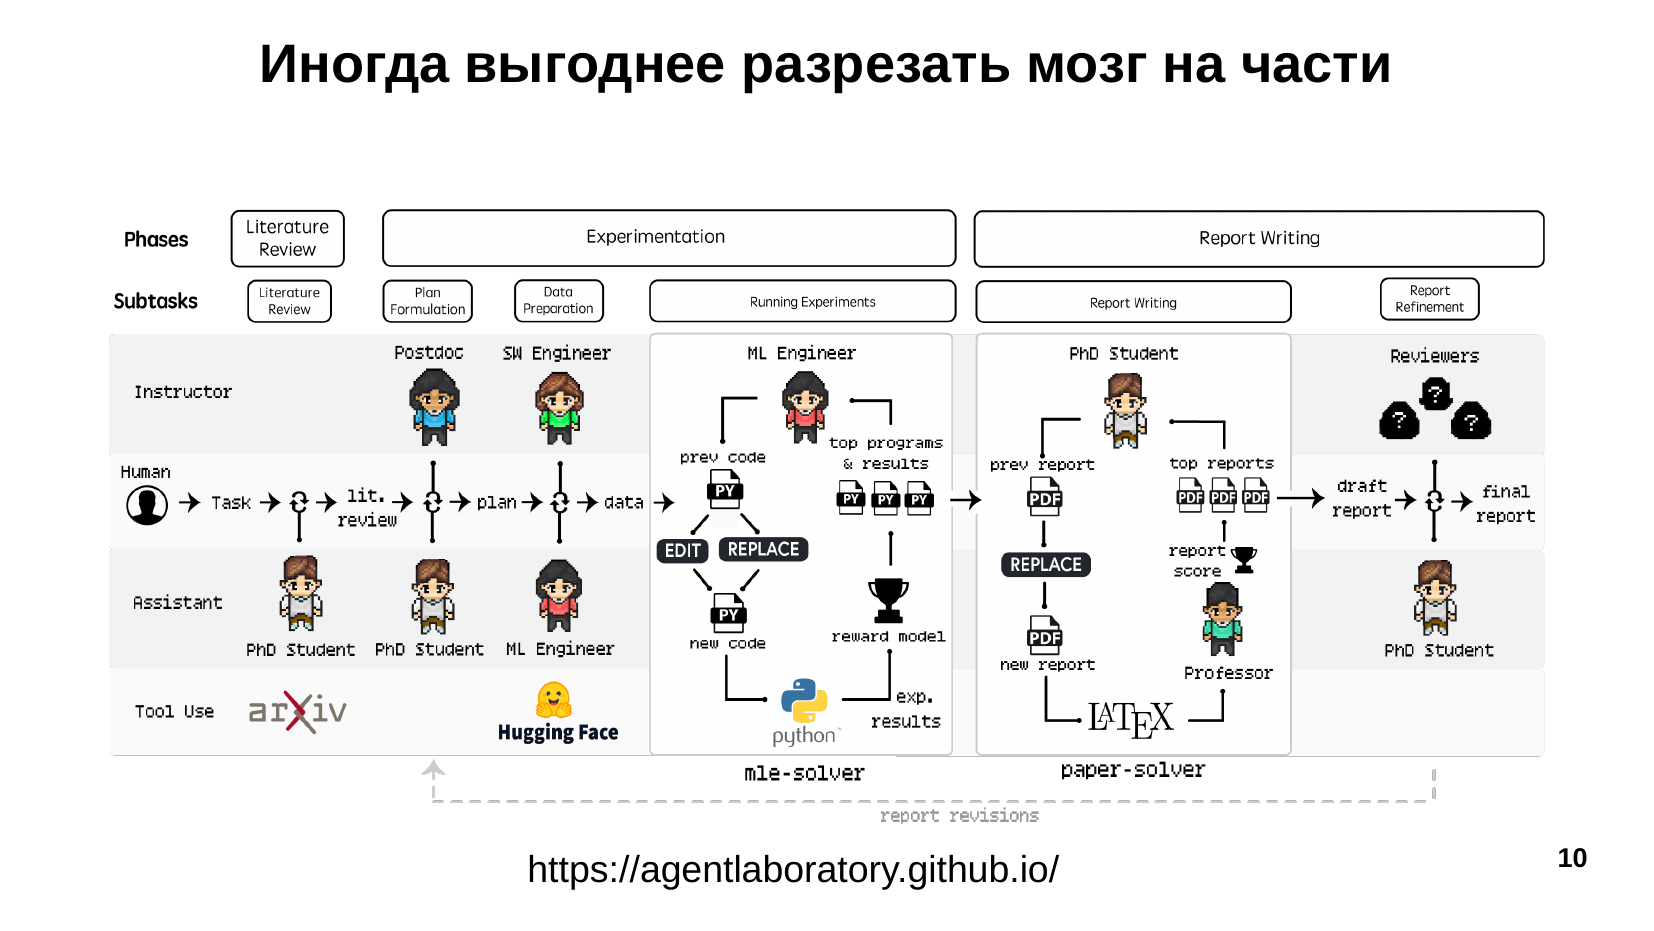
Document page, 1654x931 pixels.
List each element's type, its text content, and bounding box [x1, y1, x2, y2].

title Иногда выгоднее разрезать мозг на части [82, 0, 1571, 299]
picture [109, 209, 1545, 828]
text_box https://agentlaboratory.github.io/ [512, 841, 1076, 899]
text_box 10 [1542, 835, 1613, 911]
